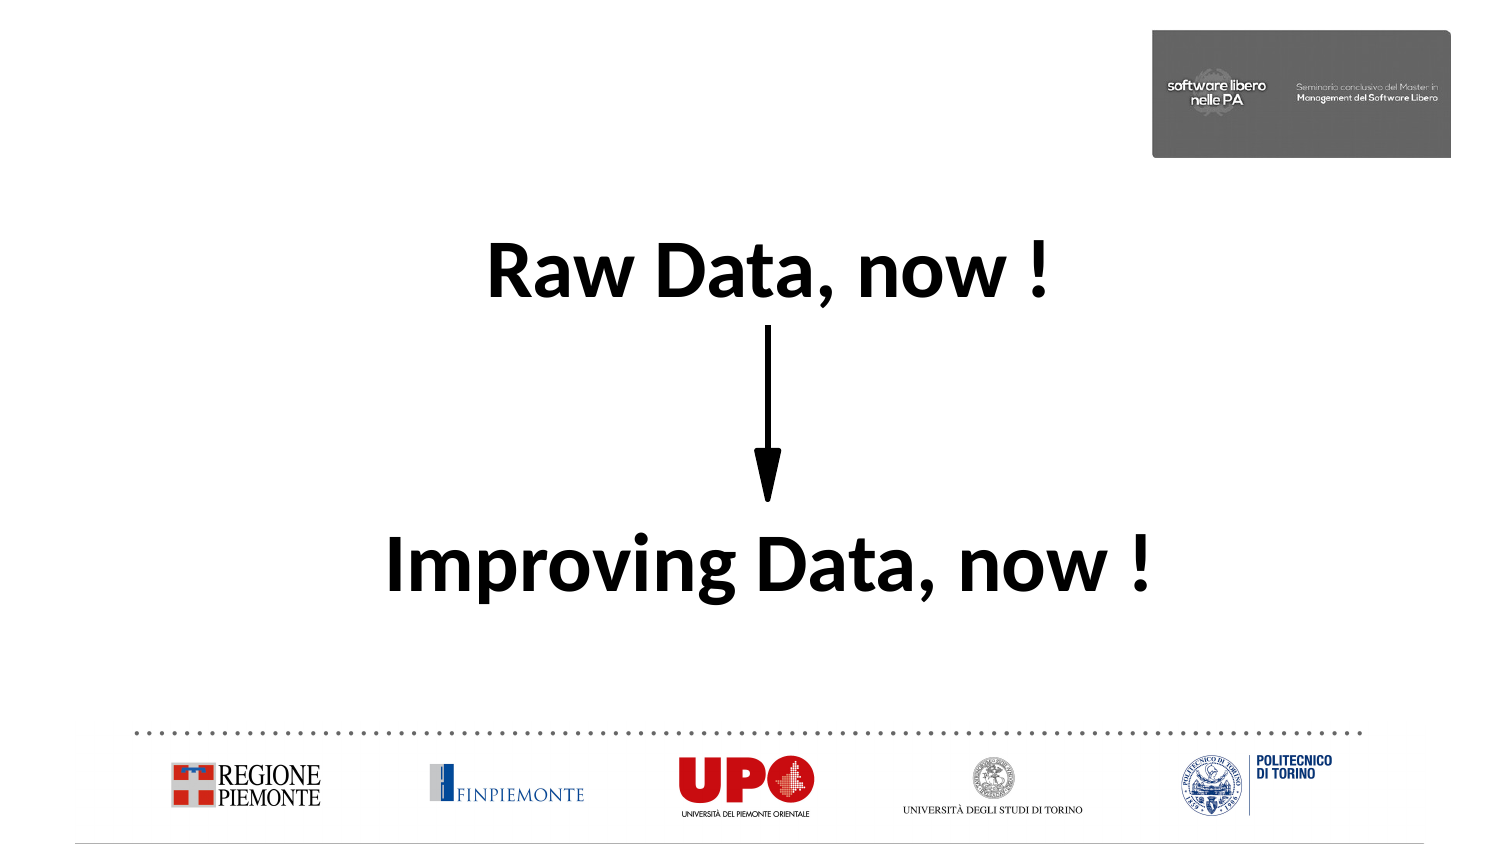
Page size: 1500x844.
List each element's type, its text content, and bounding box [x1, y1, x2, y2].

picture [1151, 29, 1451, 158]
text_box Raw Data, now ! Improving Data, now ! [181, 206, 1329, 616]
picture [75, 721, 1426, 843]
